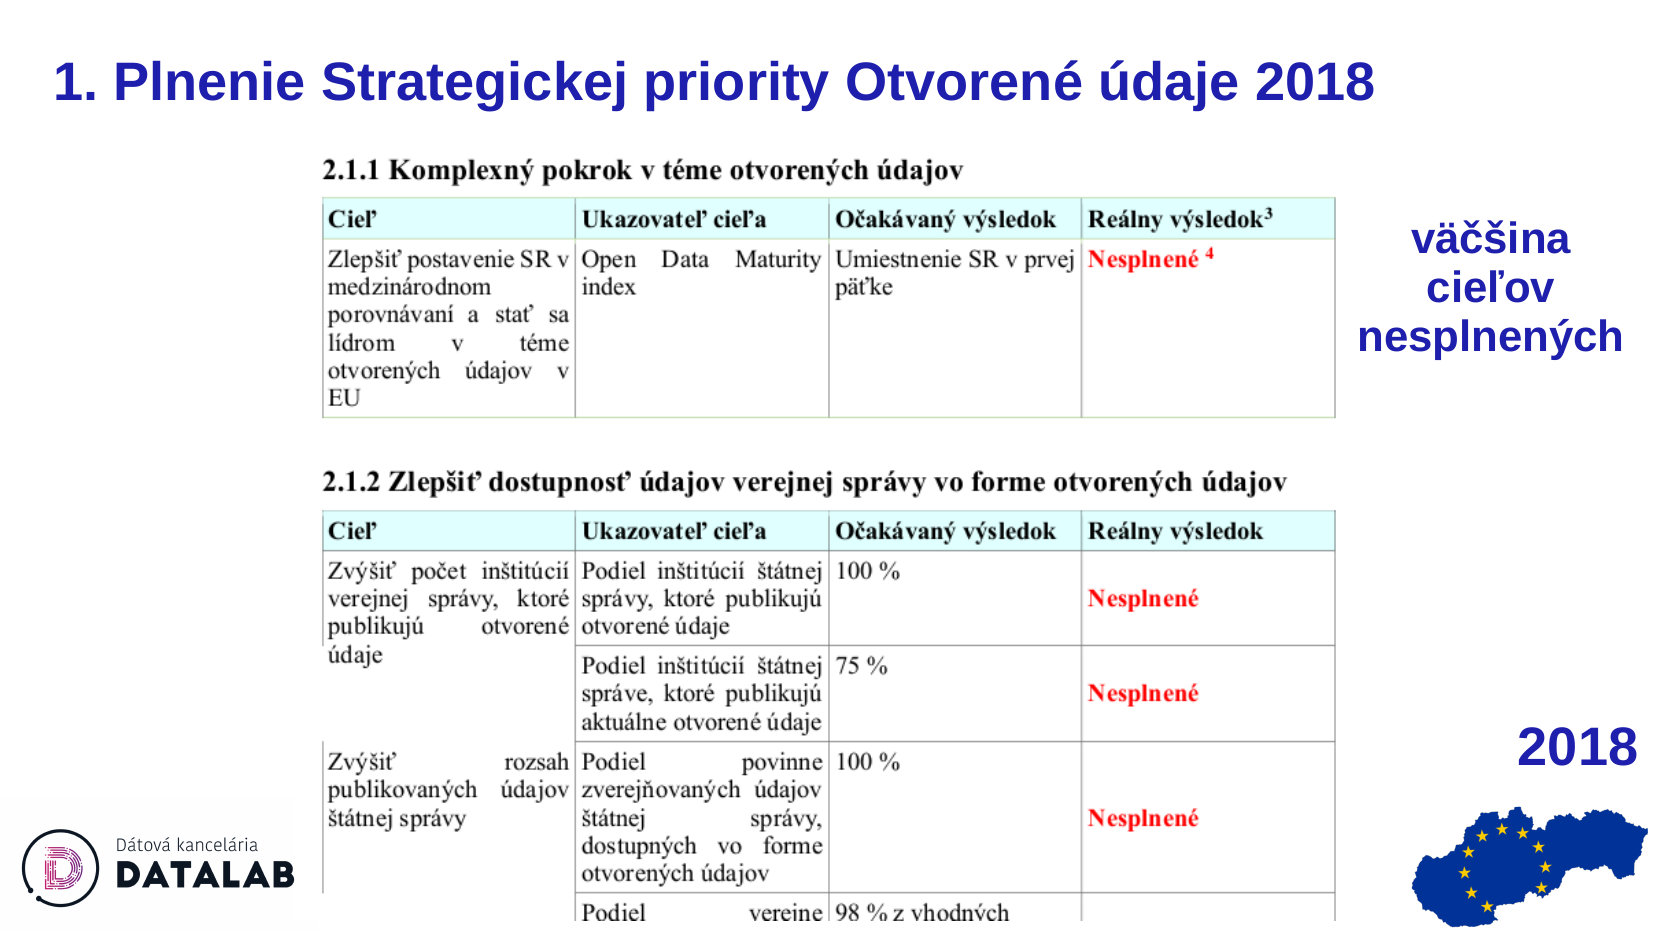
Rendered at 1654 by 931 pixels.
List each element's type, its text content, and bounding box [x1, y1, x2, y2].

title 1. Plnenie Strategickej priority Otvorené údaje 2018 [53, 4, 1625, 160]
picture [1406, 797, 1654, 931]
picture [0, 145, 1388, 931]
text_box 2018 [1502, 708, 1654, 785]
text_box väčšina cieľov nesplnených [1328, 206, 1654, 417]
